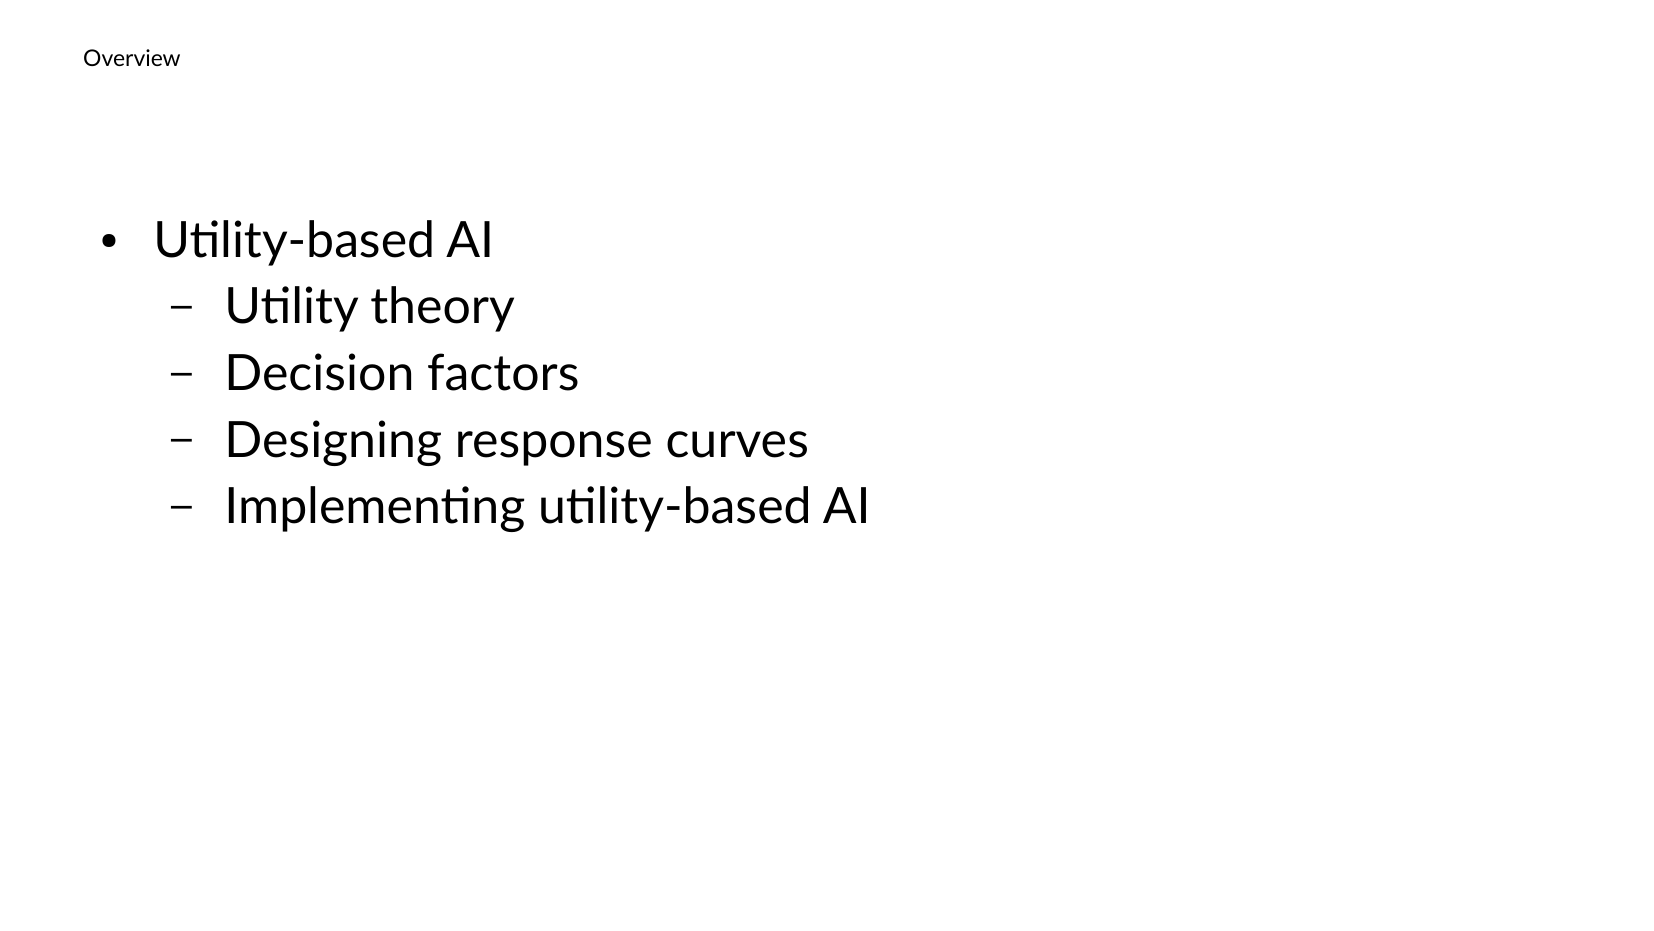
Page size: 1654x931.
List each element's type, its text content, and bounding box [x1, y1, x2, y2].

title Overview [83, 0, 1571, 119]
list Utility-based AI Utility theory Decision factors Designing response curves Implementing utility-based AI [82, 217, 1571, 839]
